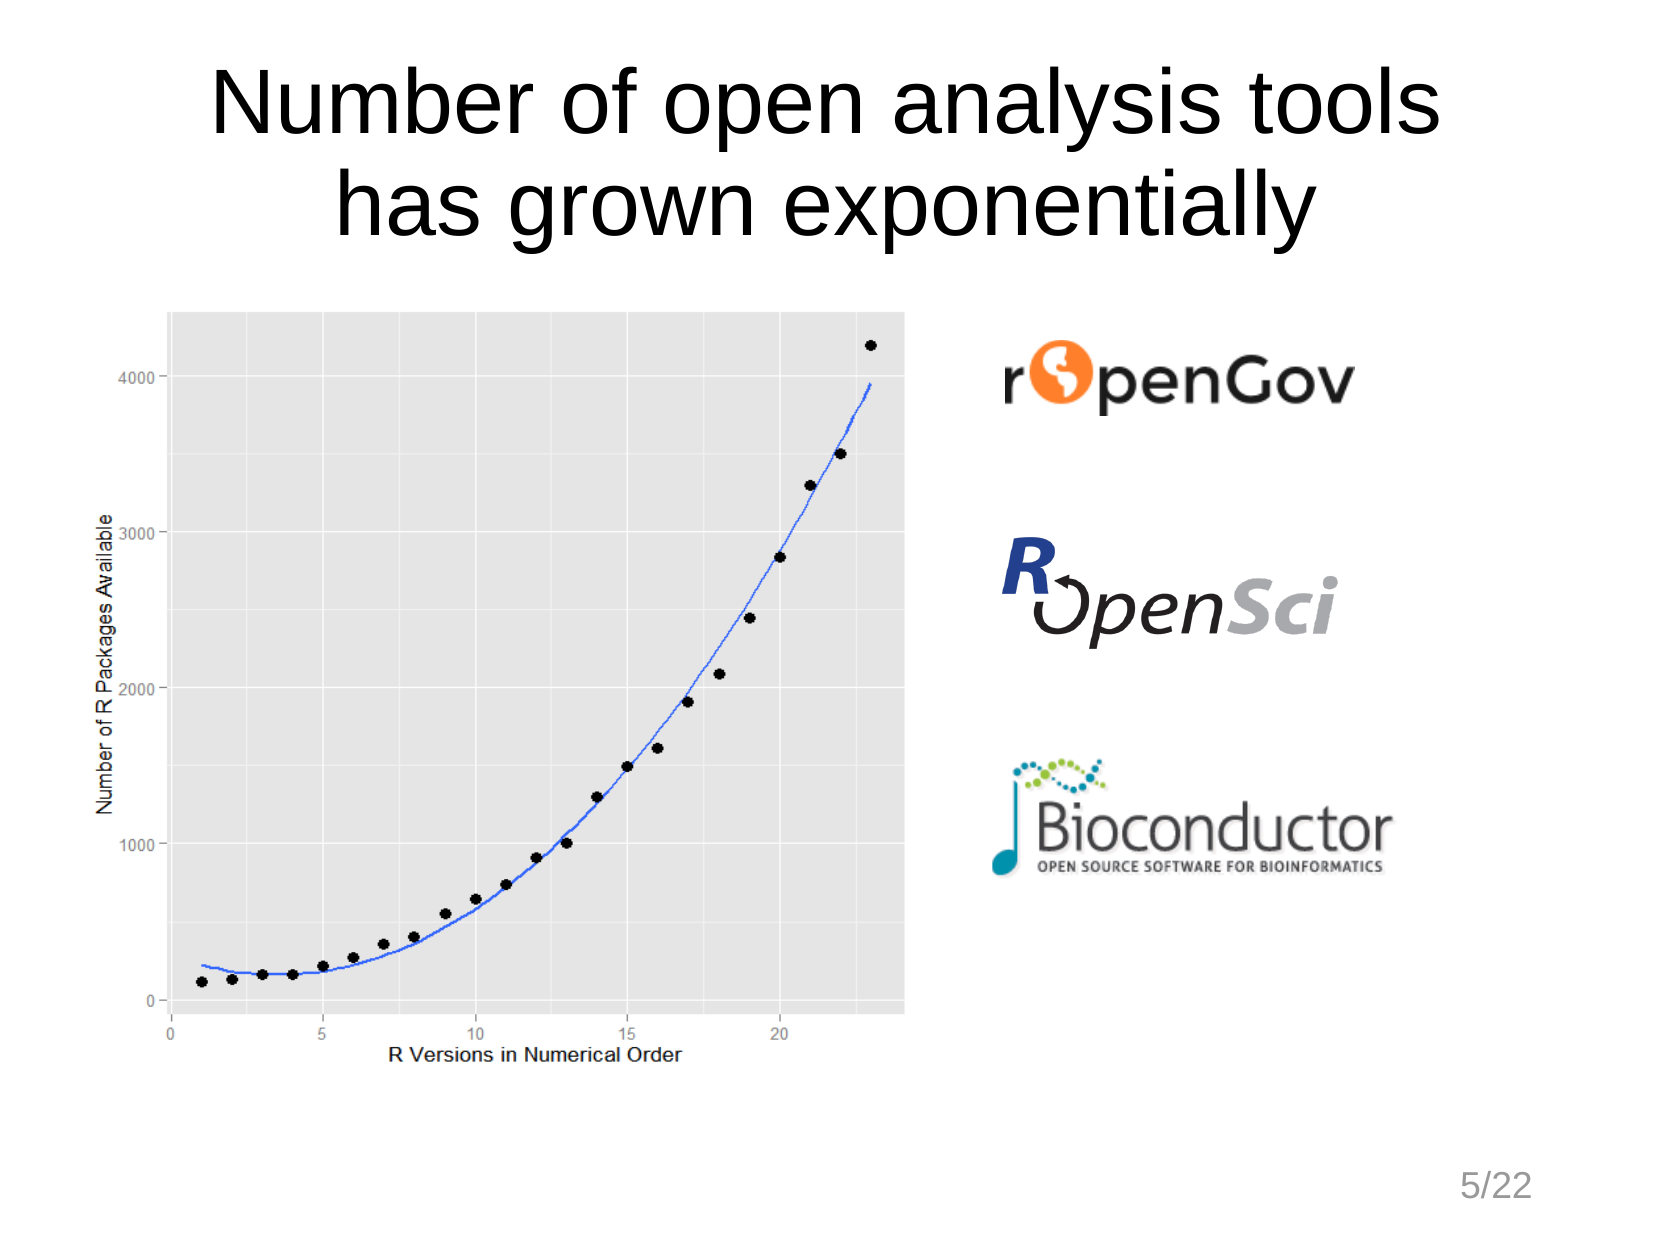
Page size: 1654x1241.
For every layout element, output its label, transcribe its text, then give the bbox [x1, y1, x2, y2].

picture [75, 289, 931, 1081]
picture [1005, 340, 1355, 416]
text_box <number>/22 [1445, 1157, 1654, 1228]
picture [991, 757, 1398, 880]
picture [996, 532, 1342, 653]
title Number of open analysis tools has grown exponentially [82, 49, 1571, 257]
